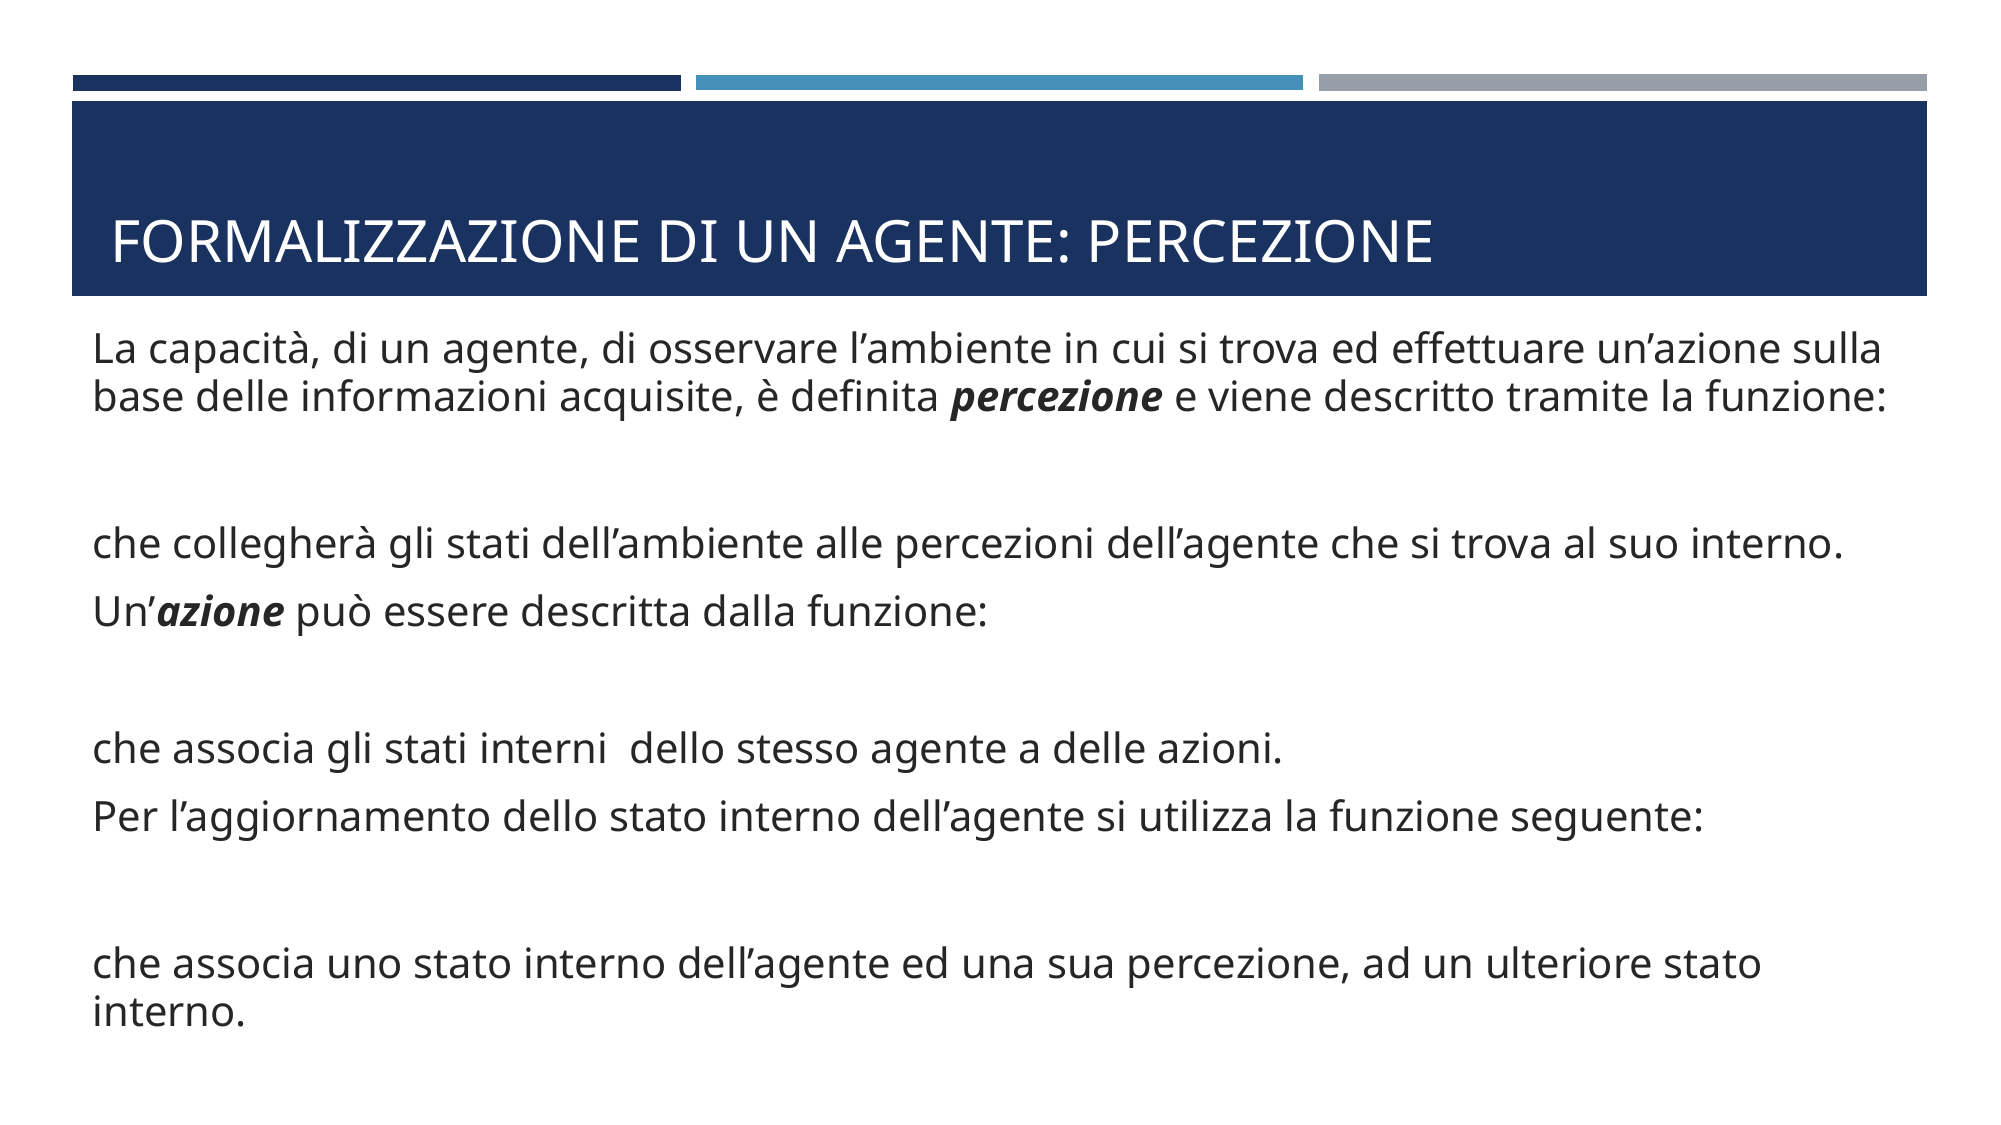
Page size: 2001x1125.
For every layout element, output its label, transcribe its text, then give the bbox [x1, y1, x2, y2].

list La capacità, di un agente, di osservare l’ambiente in cui si trova ed effettuare un’azione sulla base delle informazioni acquisite, è definita percezione e viene descritto tramite la funzione: che collegherà gli stati dell’ambiente alle percezioni dell’agente che si trova al suo interno. Un’azione può essere descritta dalla funzione: che associa gli stati interni dello stesso agente a delle azioni. Per l’aggiornamento dello stato interno dell’agente si utilizza la funzione seguente: che associa uno stato interno dell’agente ed una sua percezione, ad un ulteriore stato interno. [77, 318, 1923, 1097]
title Formalizzazione di un agente: Percezione [95, 115, 1905, 282]
